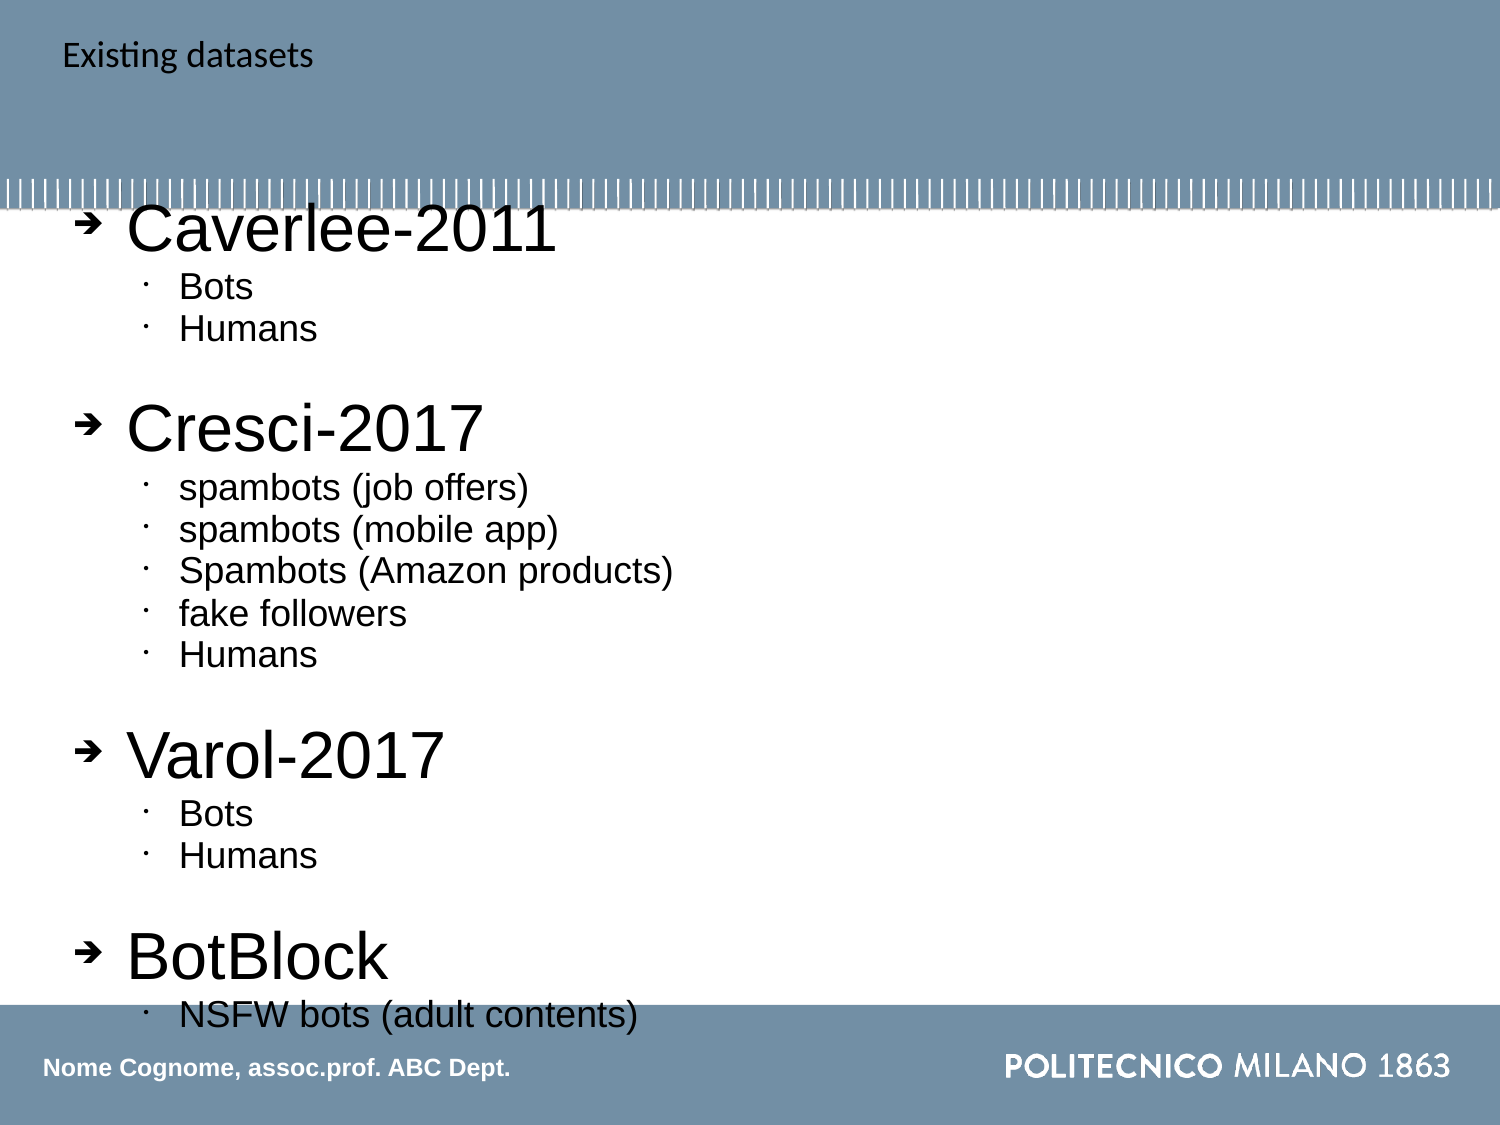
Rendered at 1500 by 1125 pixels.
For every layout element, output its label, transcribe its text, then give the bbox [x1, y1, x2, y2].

picture [999, 1041, 1456, 1089]
subtitle Caverlee-2011 Bots Humans Cresci-2017 spambots (job offers) spambots (mobile app) Spambots (Amazon products) fake followers Humans Varol-2017 Bots Humans BotBlock NSFW bots (adult contents) [72, 241, 1438, 985]
title Existing datasets [47, 22, 1455, 161]
